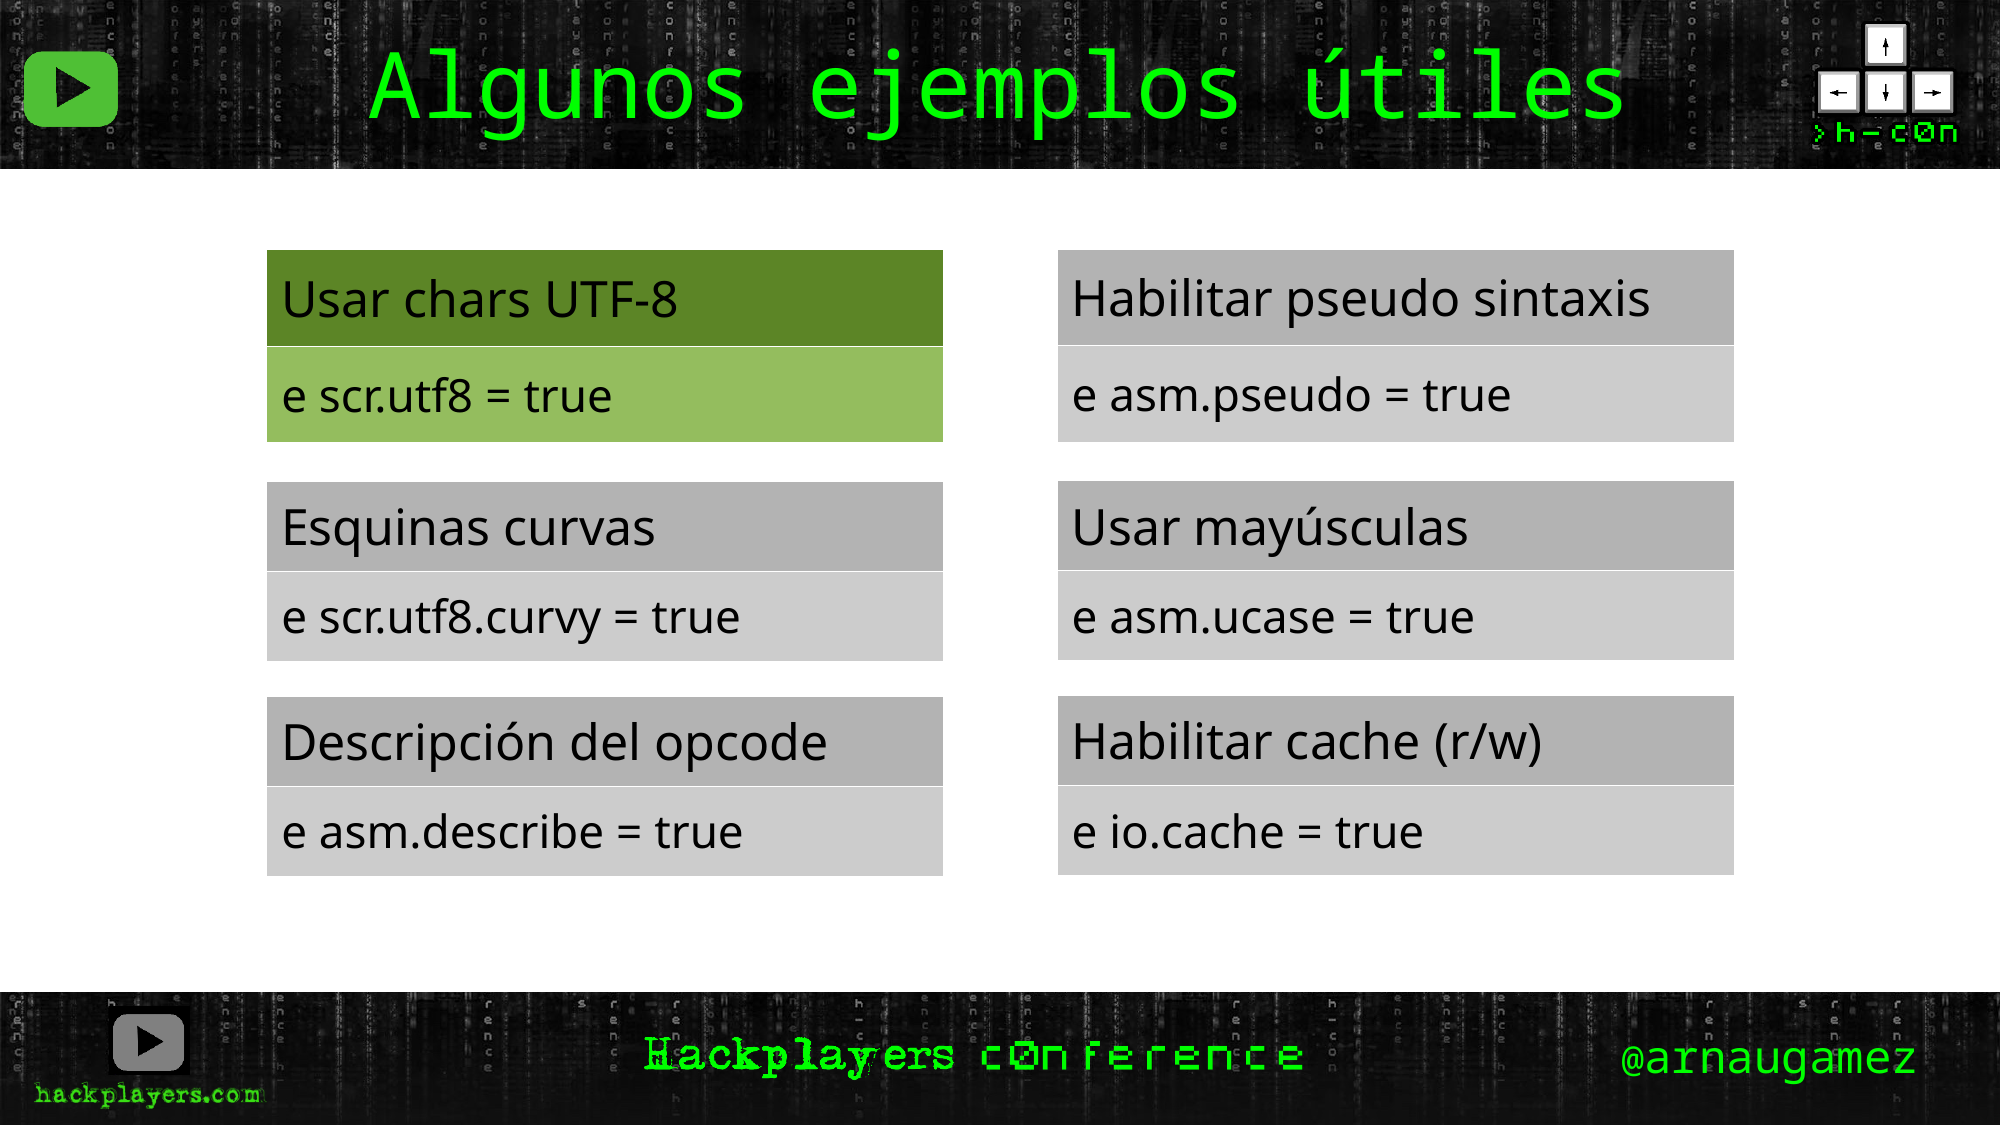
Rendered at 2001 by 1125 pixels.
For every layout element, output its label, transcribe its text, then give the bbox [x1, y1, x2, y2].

table_header Descripción del opcode [267, 697, 943, 786]
table_cell e asm.ucase = true [1058, 571, 1734, 660]
table_header Esquinas curvas [267, 482, 943, 571]
table_header Usar chars UTF-8 [267, 250, 943, 346]
table_cell e scr.utf8.curvy = true [267, 572, 943, 661]
title Algunos ejemplos útiles [256, 0, 1745, 166]
table_header Habilitar cache (r/w) [1058, 696, 1734, 785]
table_cell e scr.utf8 = true [267, 347, 943, 442]
table_cell e asm.pseudo = true [1058, 346, 1734, 442]
table_cell e asm.describe = true [267, 787, 943, 876]
table_header Habilitar pseudo sintaxis [1058, 250, 1734, 345]
picture [0, 992, 2000, 1125]
table_cell e io.cache = true [1058, 786, 1734, 875]
picture [0, 0, 2000, 169]
table_header Usar mayúsculas [1058, 481, 1734, 570]
